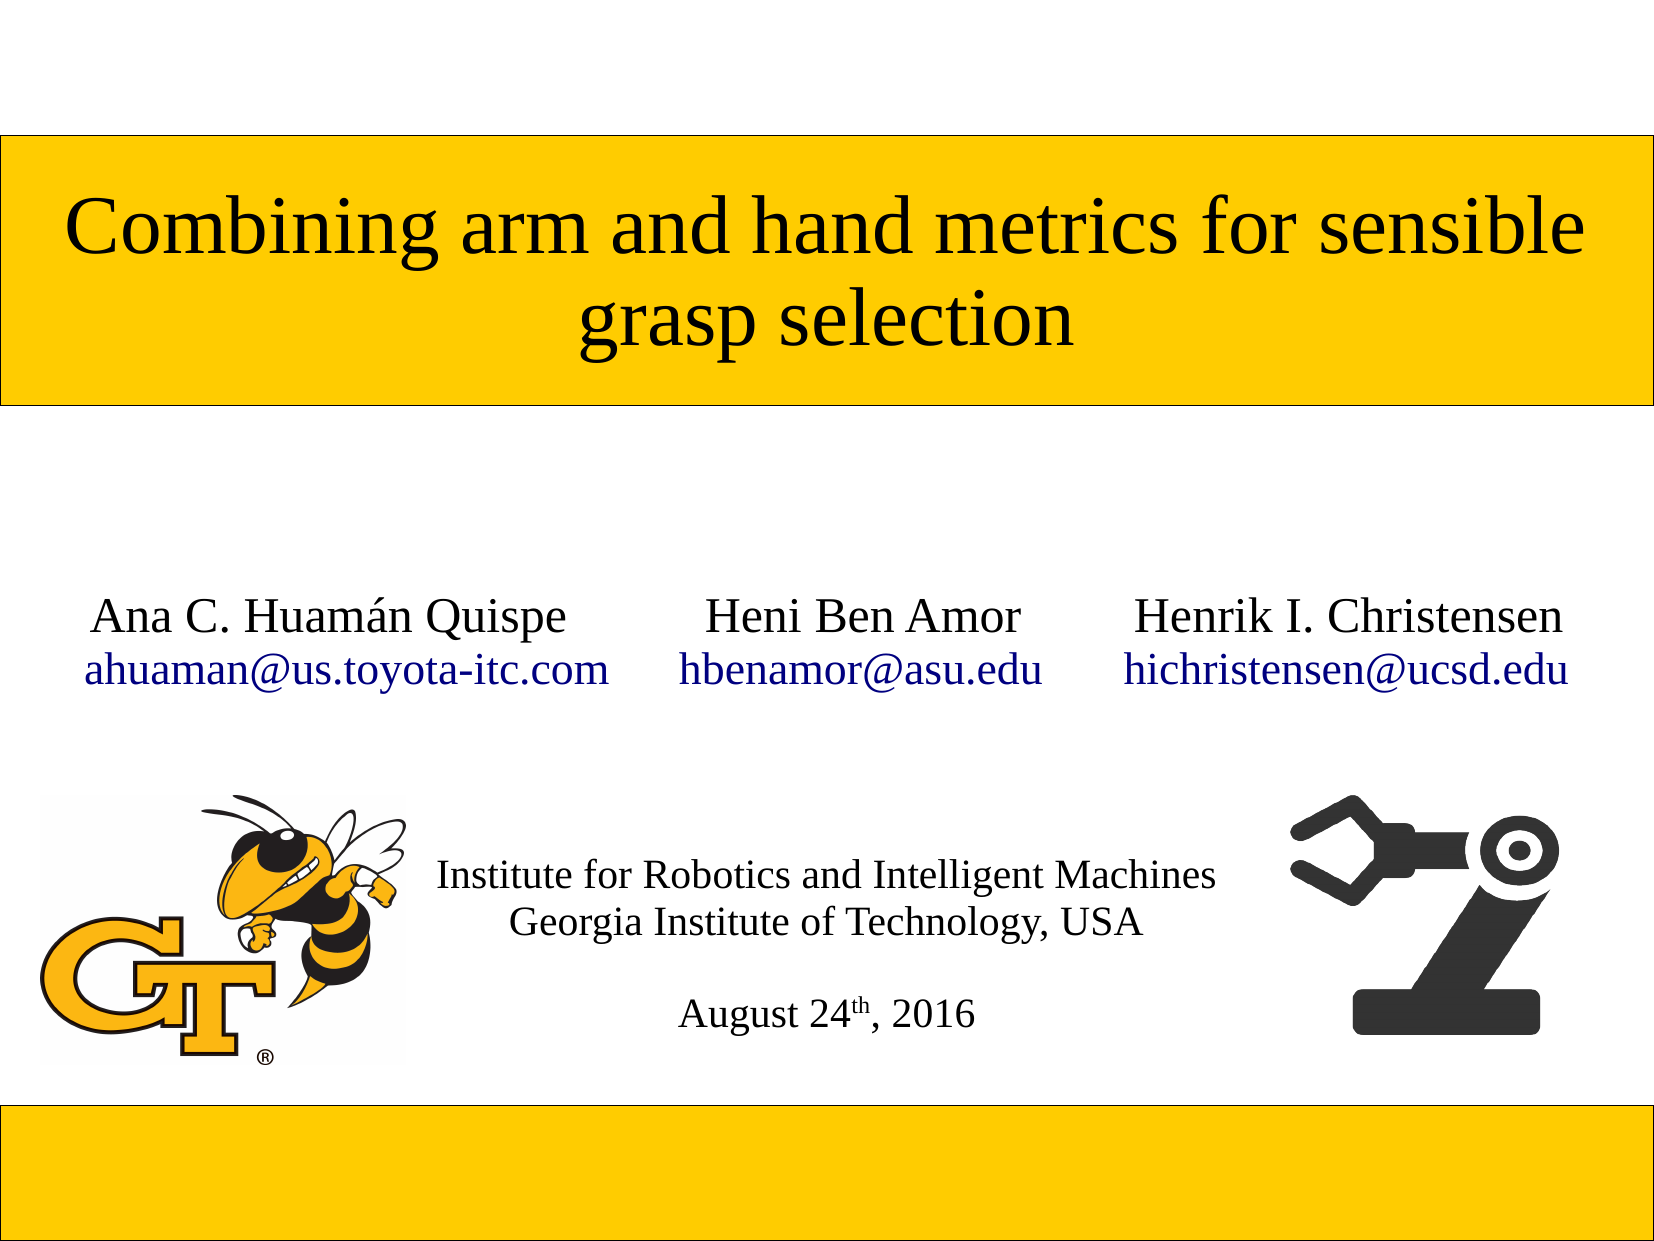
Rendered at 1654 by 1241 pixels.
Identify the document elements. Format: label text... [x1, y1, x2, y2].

title Combining arm and hand metrics for sensible grasp selection [0, 145, 1654, 398]
picture [40, 795, 406, 1066]
subtitle Ana C. Huamán Quispe Heni Ben Amor Henrik I. Christensen ahuaman@us.toyota-itc.com hbenamor@asu.edu hichristensen@ucsd.edu Institute for Robotics and Intelligent Machines Georgia Institute of Technology, USA August 24th, 2016 [82, 434, 1571, 1190]
picture [1290, 795, 1561, 1036]
